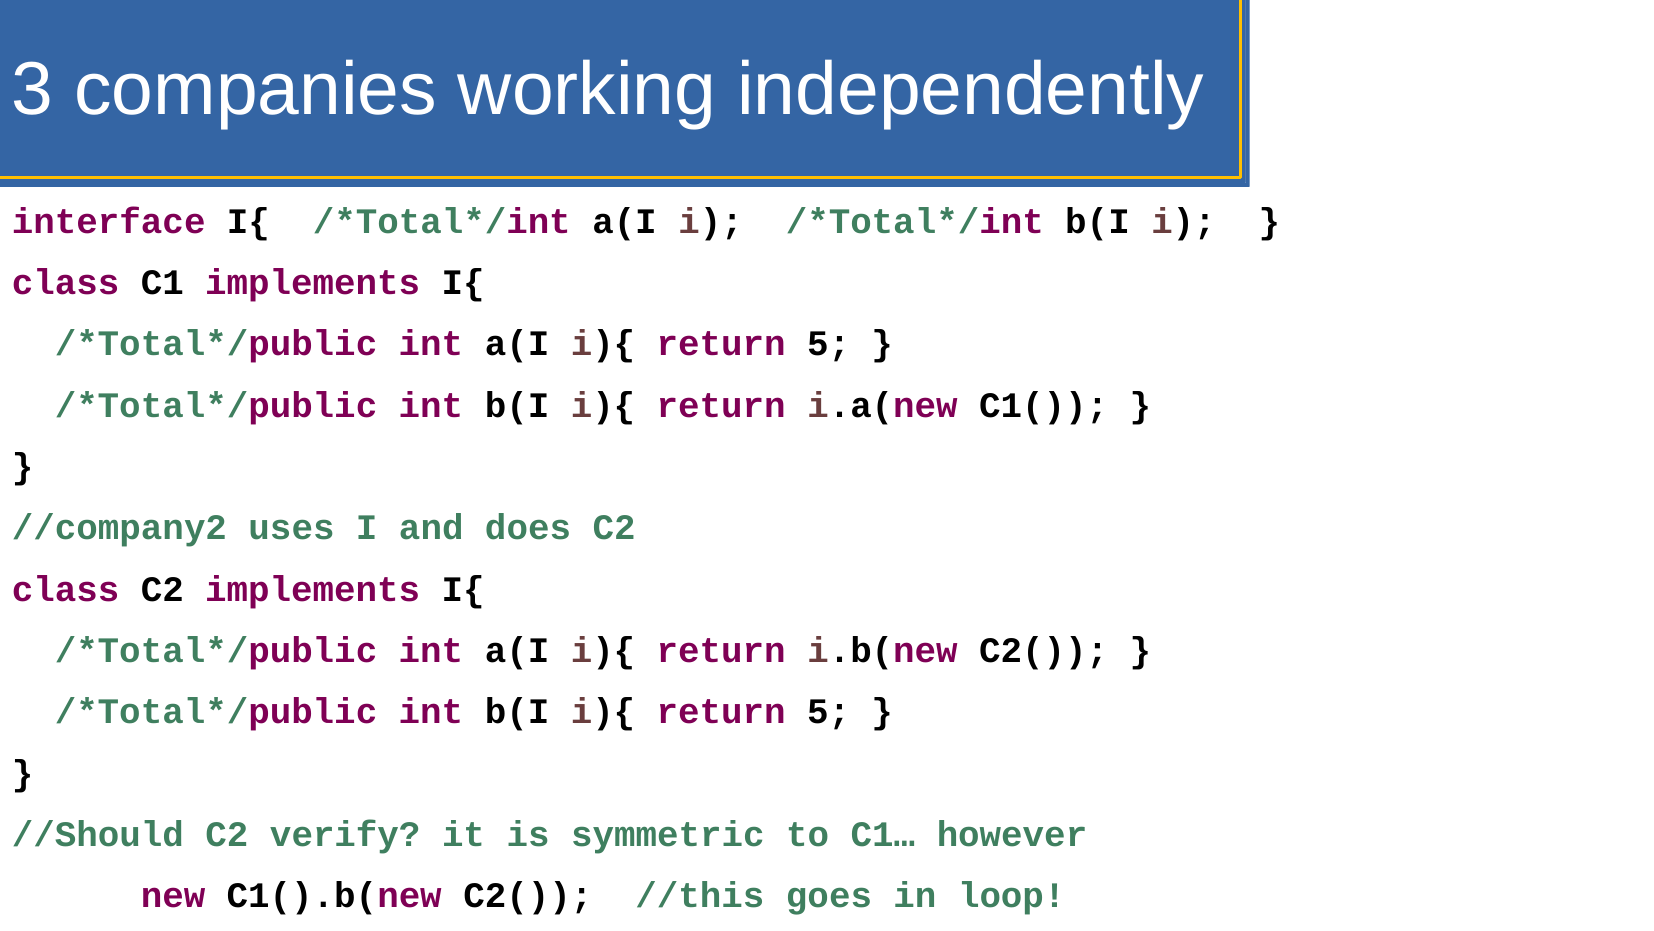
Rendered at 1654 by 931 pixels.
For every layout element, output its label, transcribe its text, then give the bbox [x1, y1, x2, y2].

list interface I{ /*Total*/int a(I i); /*Total*/int b(I i); } class C1 implements I{ /*Total*/public int a(I i){ return 5; } /*Total*/public int b(I i){ return i.a(new C1()); } } //company2 uses I and does C2 class C2 implements I{ /*Total*/public int a(I i){ return i.b(new C2()); } /*Total*/public int b(I i){ return 5; } } //Should C2 verify? it is symmetric to C1… however new C1().b(new C2()); //this goes in loop! [11, 130, 1463, 920]
title 3 companies working independently [11, 4, 1238, 130]
